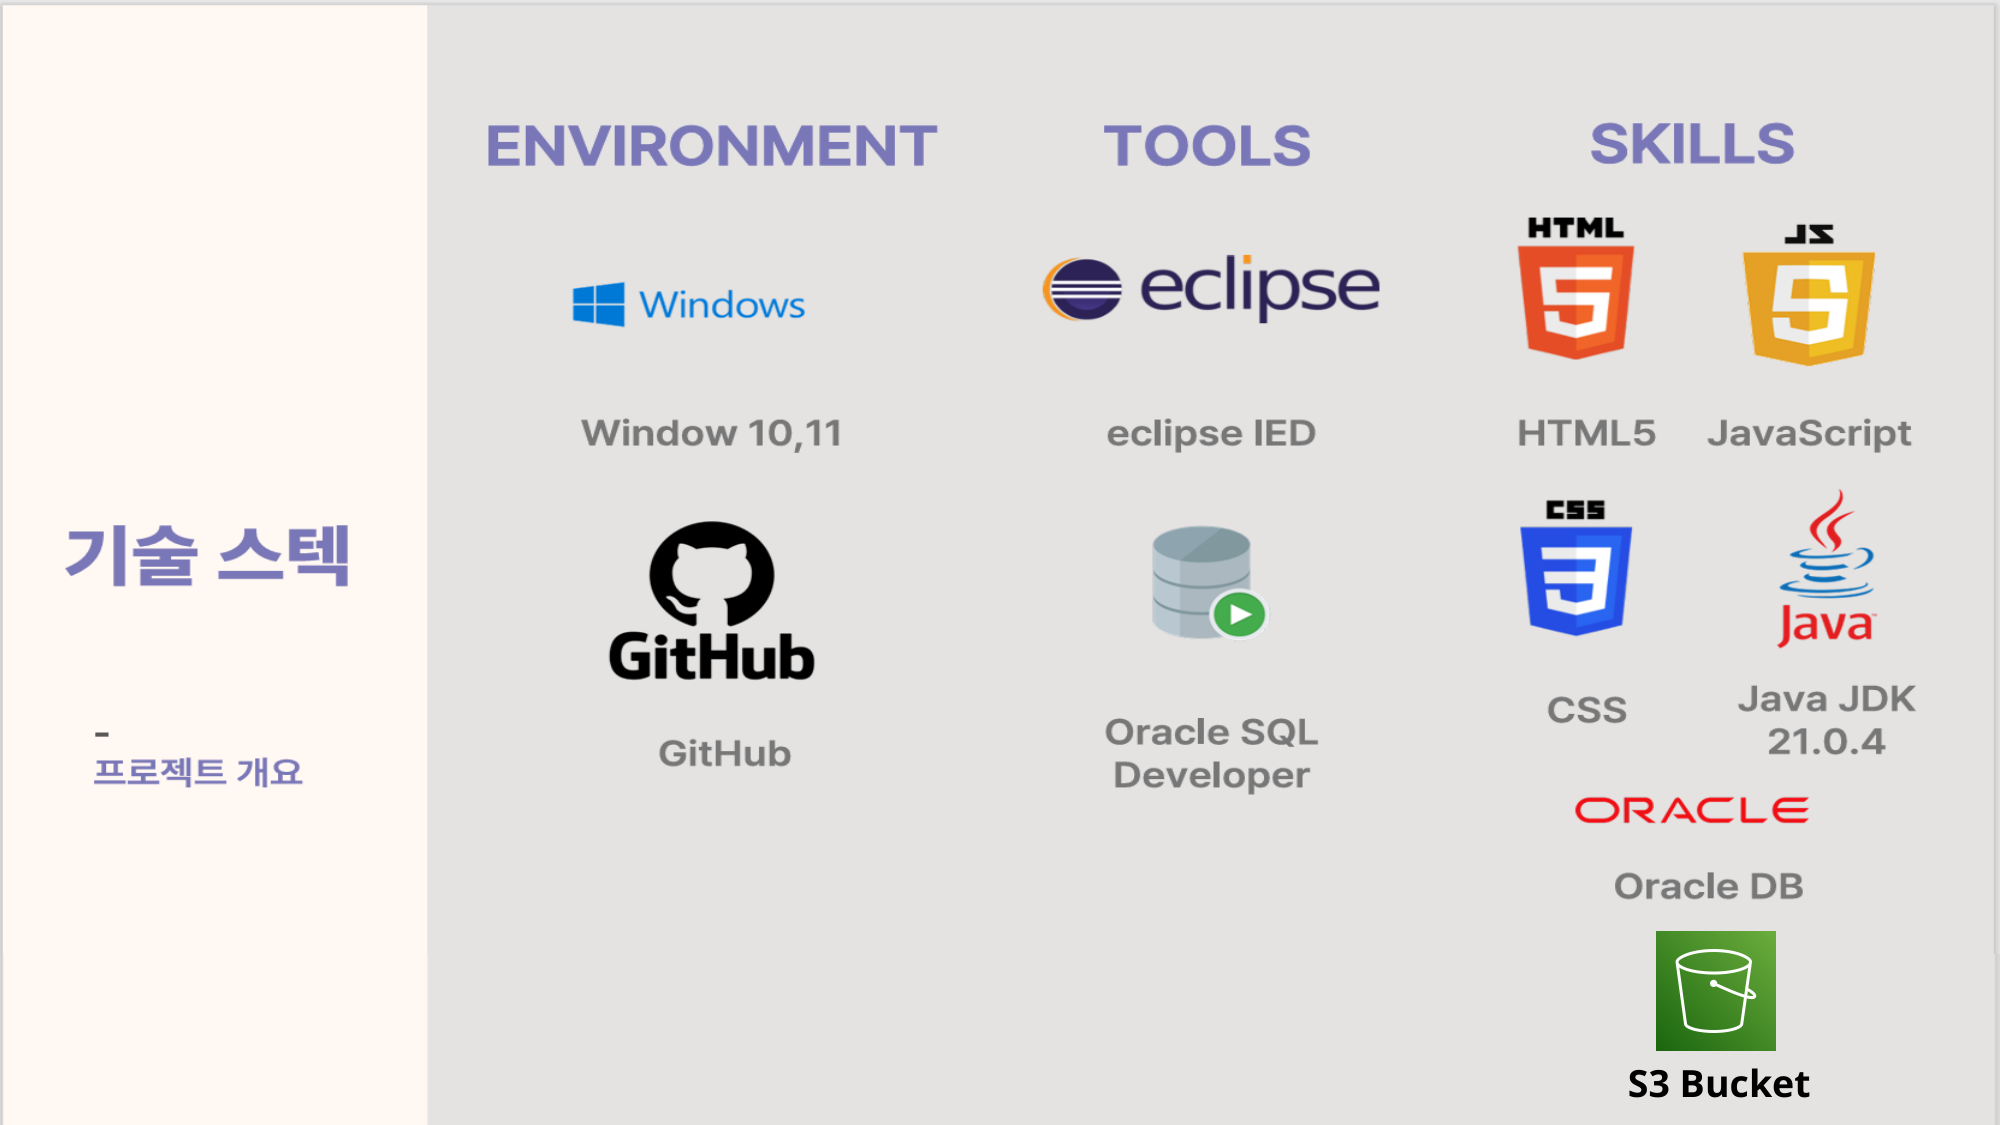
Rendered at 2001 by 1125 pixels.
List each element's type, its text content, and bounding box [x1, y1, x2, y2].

picture [0, 0, 2000, 1125]
text_box S3 Bucket [1613, 1050, 1826, 1117]
